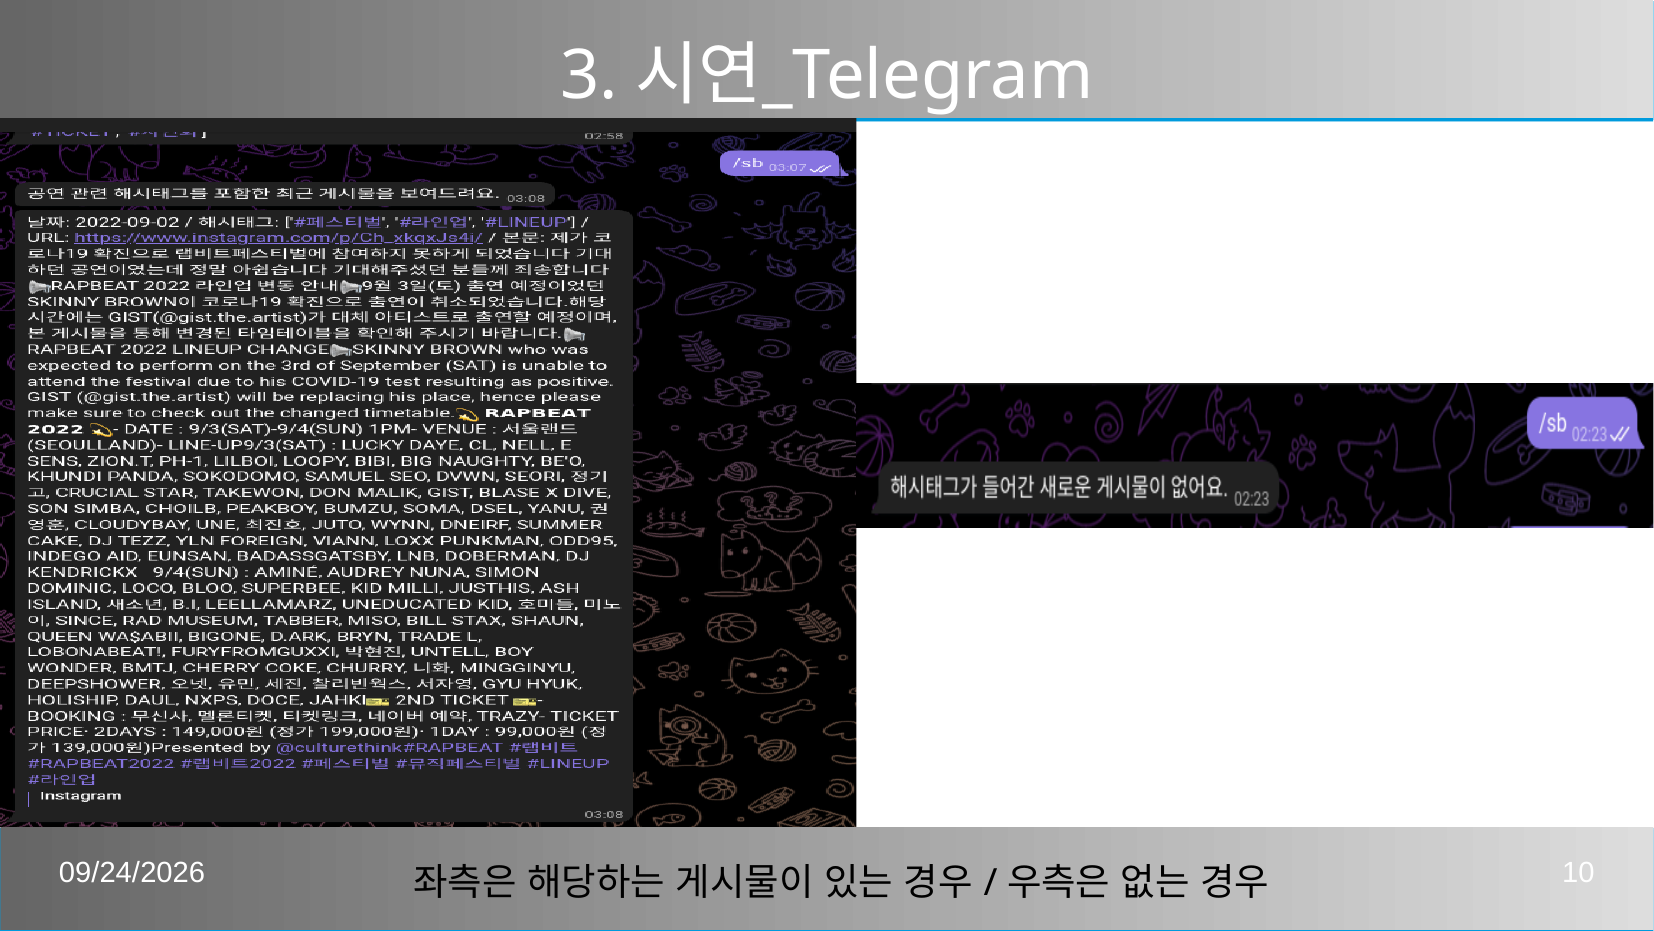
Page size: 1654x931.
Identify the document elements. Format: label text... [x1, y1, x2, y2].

text_box 좌측은 해당하는 게시물이 있는 경우 / 우측은 없는 경우 [265, 852, 1418, 906]
picture [0, 118, 1654, 827]
title 3. 시연_Telegram [58, 29, 1595, 108]
